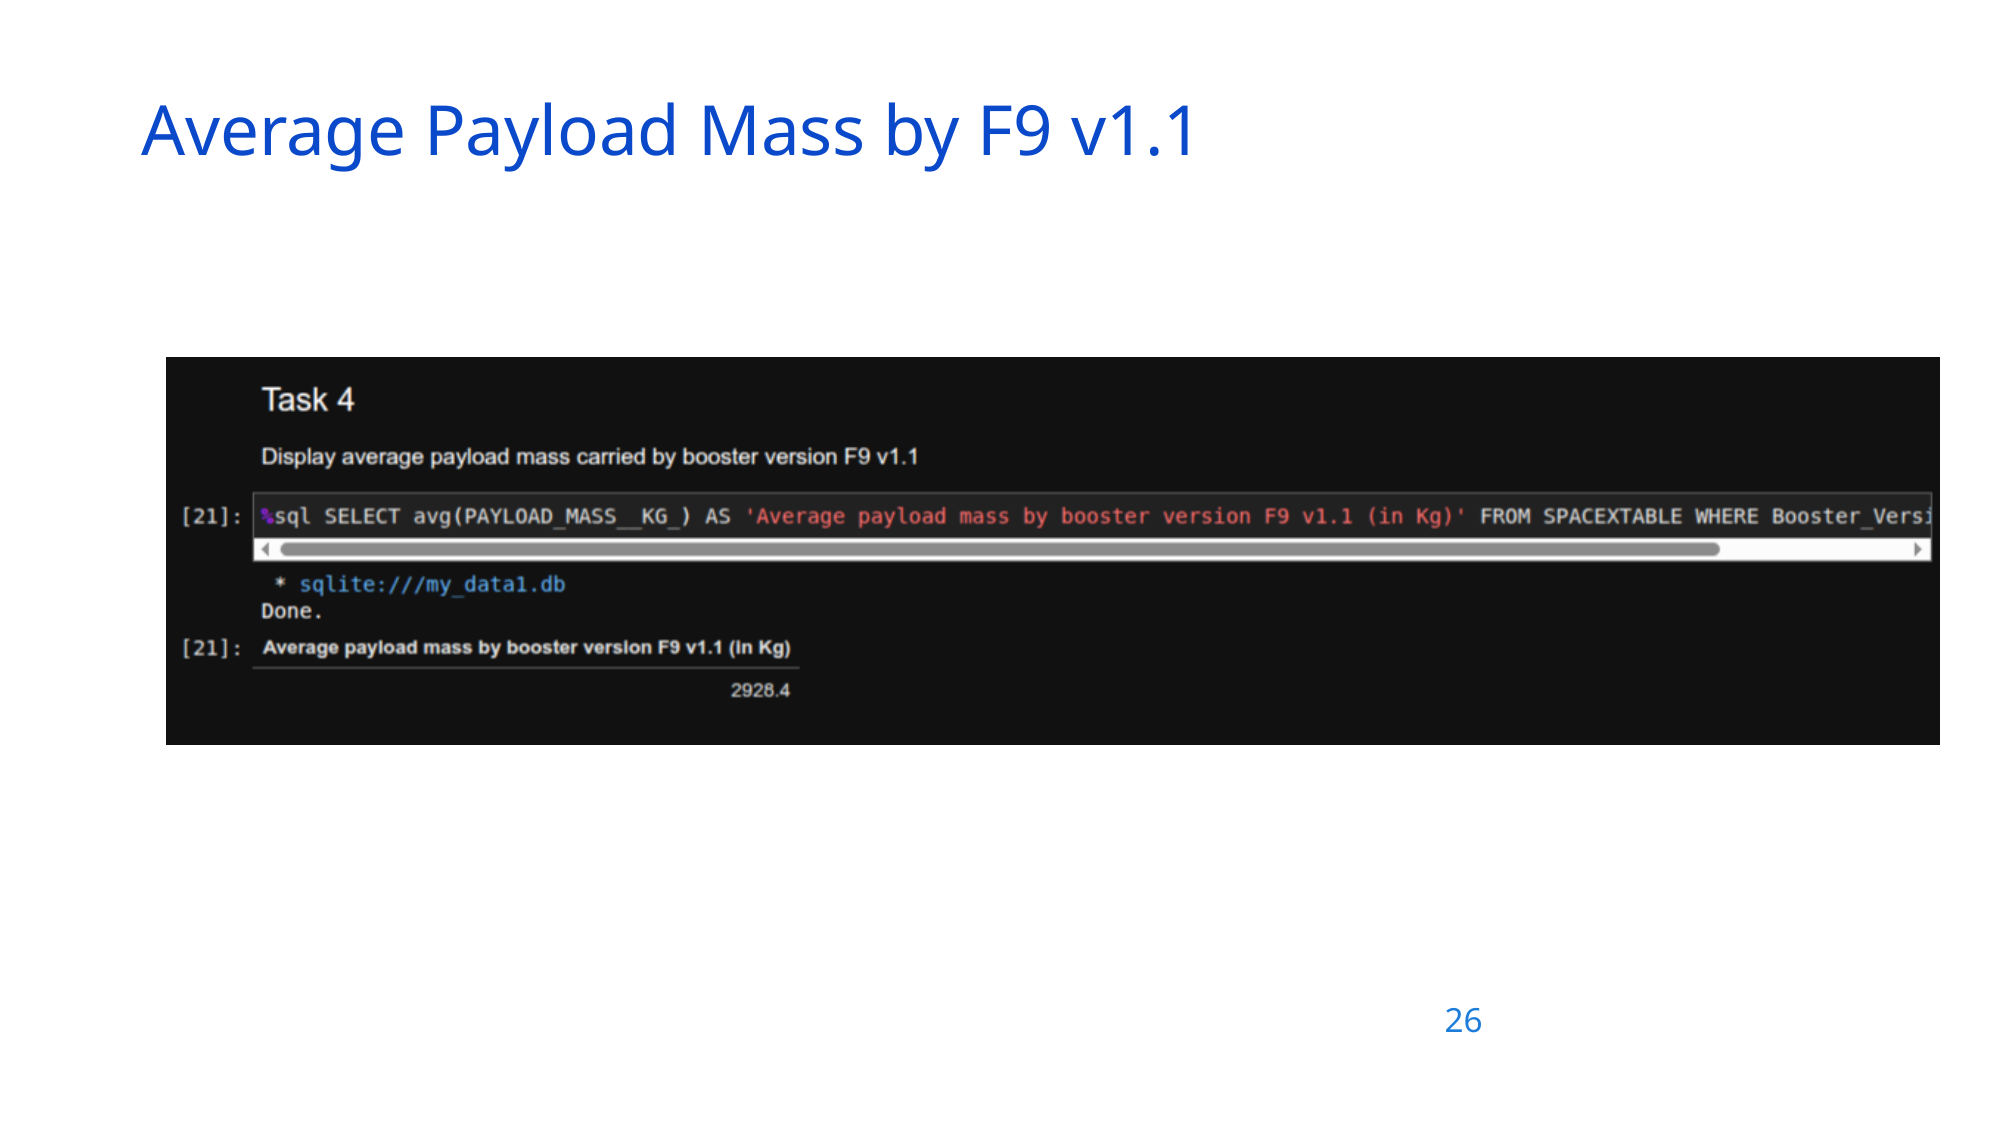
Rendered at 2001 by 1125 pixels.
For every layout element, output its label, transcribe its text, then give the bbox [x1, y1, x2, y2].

text_box Average Payload Mass by F9 v1.1 [126, 88, 1852, 179]
picture [166, 357, 1940, 745]
slide_number 27 [1429, 988, 1880, 1055]
